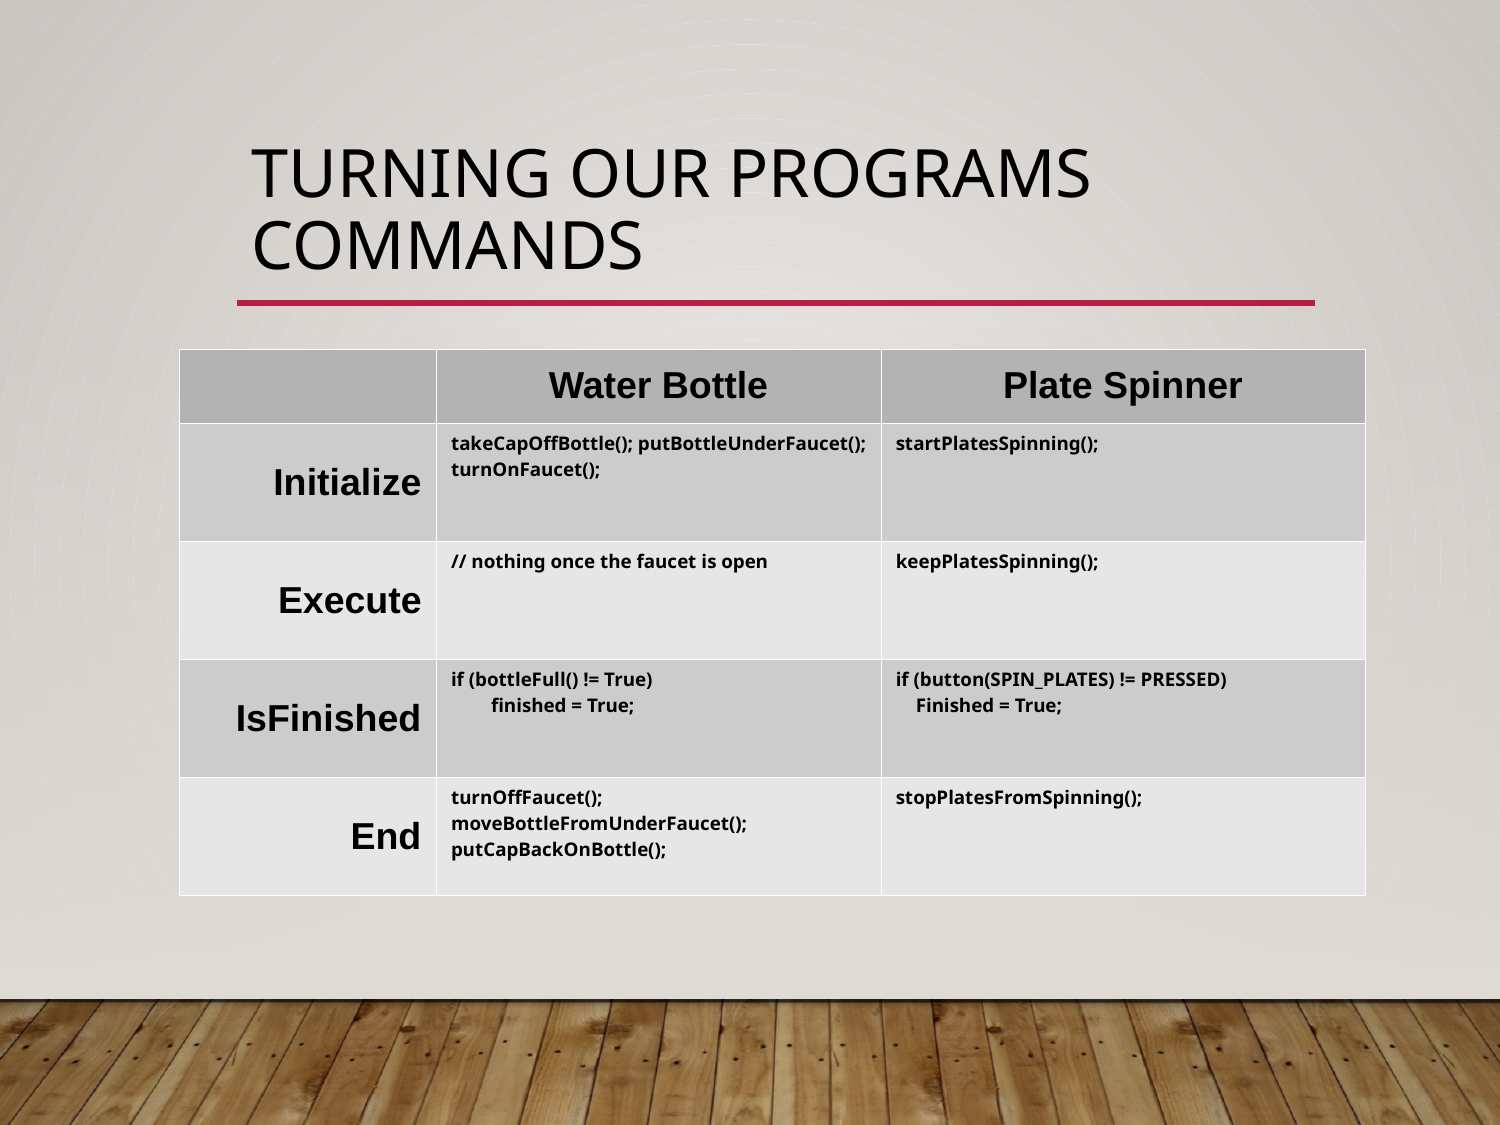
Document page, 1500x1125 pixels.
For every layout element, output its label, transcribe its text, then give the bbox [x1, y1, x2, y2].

picture [0, 999, 1500, 1125]
table_header Water Bottle [437, 350, 881, 423]
title Turning our programs Commands [236, 131, 1315, 305]
table_cell // nothing once the faucet is open [437, 542, 881, 659]
table_cell takeCapOffBottle(); putBottleUnderFaucet(); turnOnFaucet(); [437, 424, 881, 541]
table_header [180, 350, 436, 423]
table_cell startPlatesSpinning(); [882, 424, 1365, 541]
table_cell keepPlatesSpinning(); [882, 542, 1365, 659]
table_cell End [180, 778, 436, 895]
table_cell turnOffFaucet(); moveBottleFromUnderFaucet(); putCapBackOnBottle(); [437, 778, 881, 895]
table_cell if (button(SPIN_PLATES) != PRESSED) Finished = True; [882, 660, 1365, 777]
table_header Plate Spinner [882, 350, 1365, 423]
table_cell stopPlatesFromSpinning(); [882, 778, 1365, 895]
table_cell if (bottleFull() != True) finished = True; [437, 660, 881, 777]
table_cell Execute [180, 542, 436, 659]
table_cell Initialize [180, 424, 436, 541]
table_cell IsFinished [180, 660, 436, 777]
